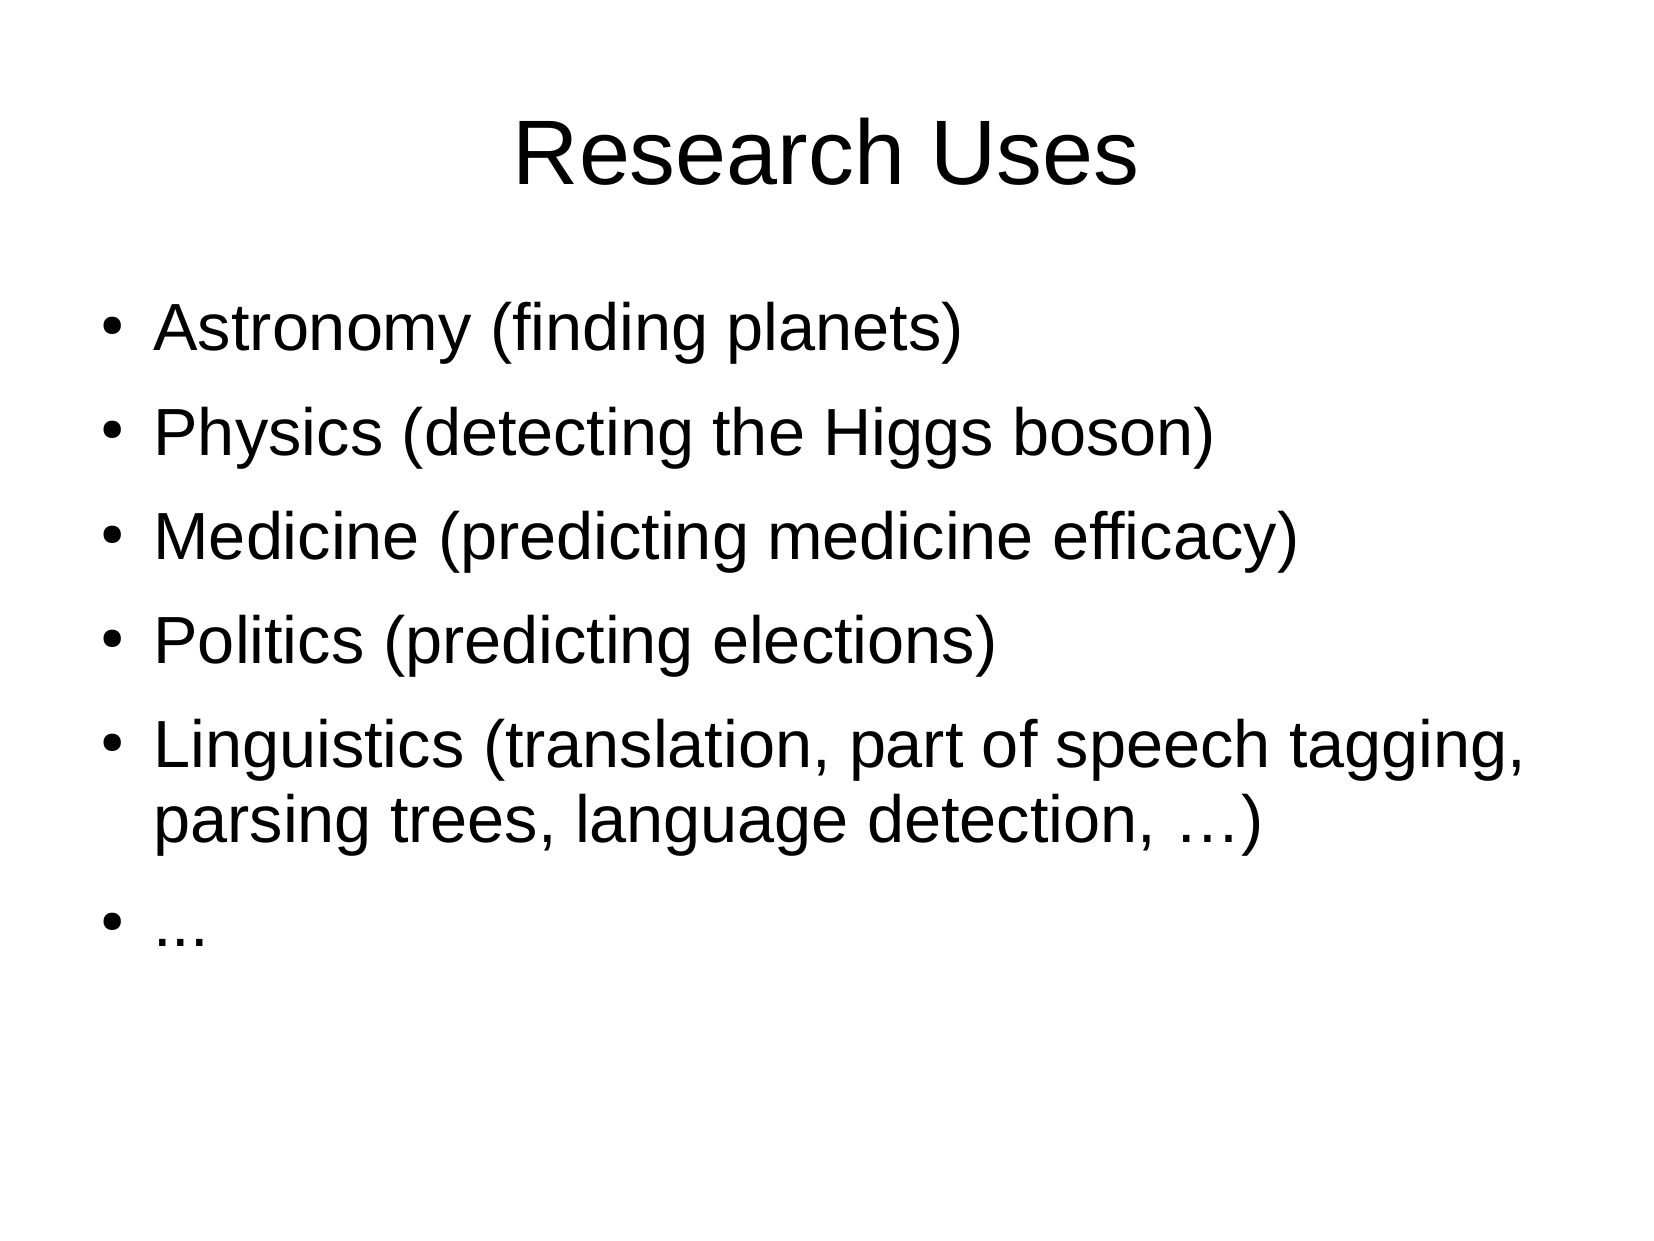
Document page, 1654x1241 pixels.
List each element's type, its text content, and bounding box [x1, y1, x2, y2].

list Astronomy (finding planets) Physics (detecting the Higgs boson) Medicine (predicting medicine efficacy) Politics (predicting elections) Linguistics (translation, part of speech tagging, parsing trees, language detection, …) ... [82, 290, 1571, 1010]
title Research Uses [82, 49, 1571, 257]
